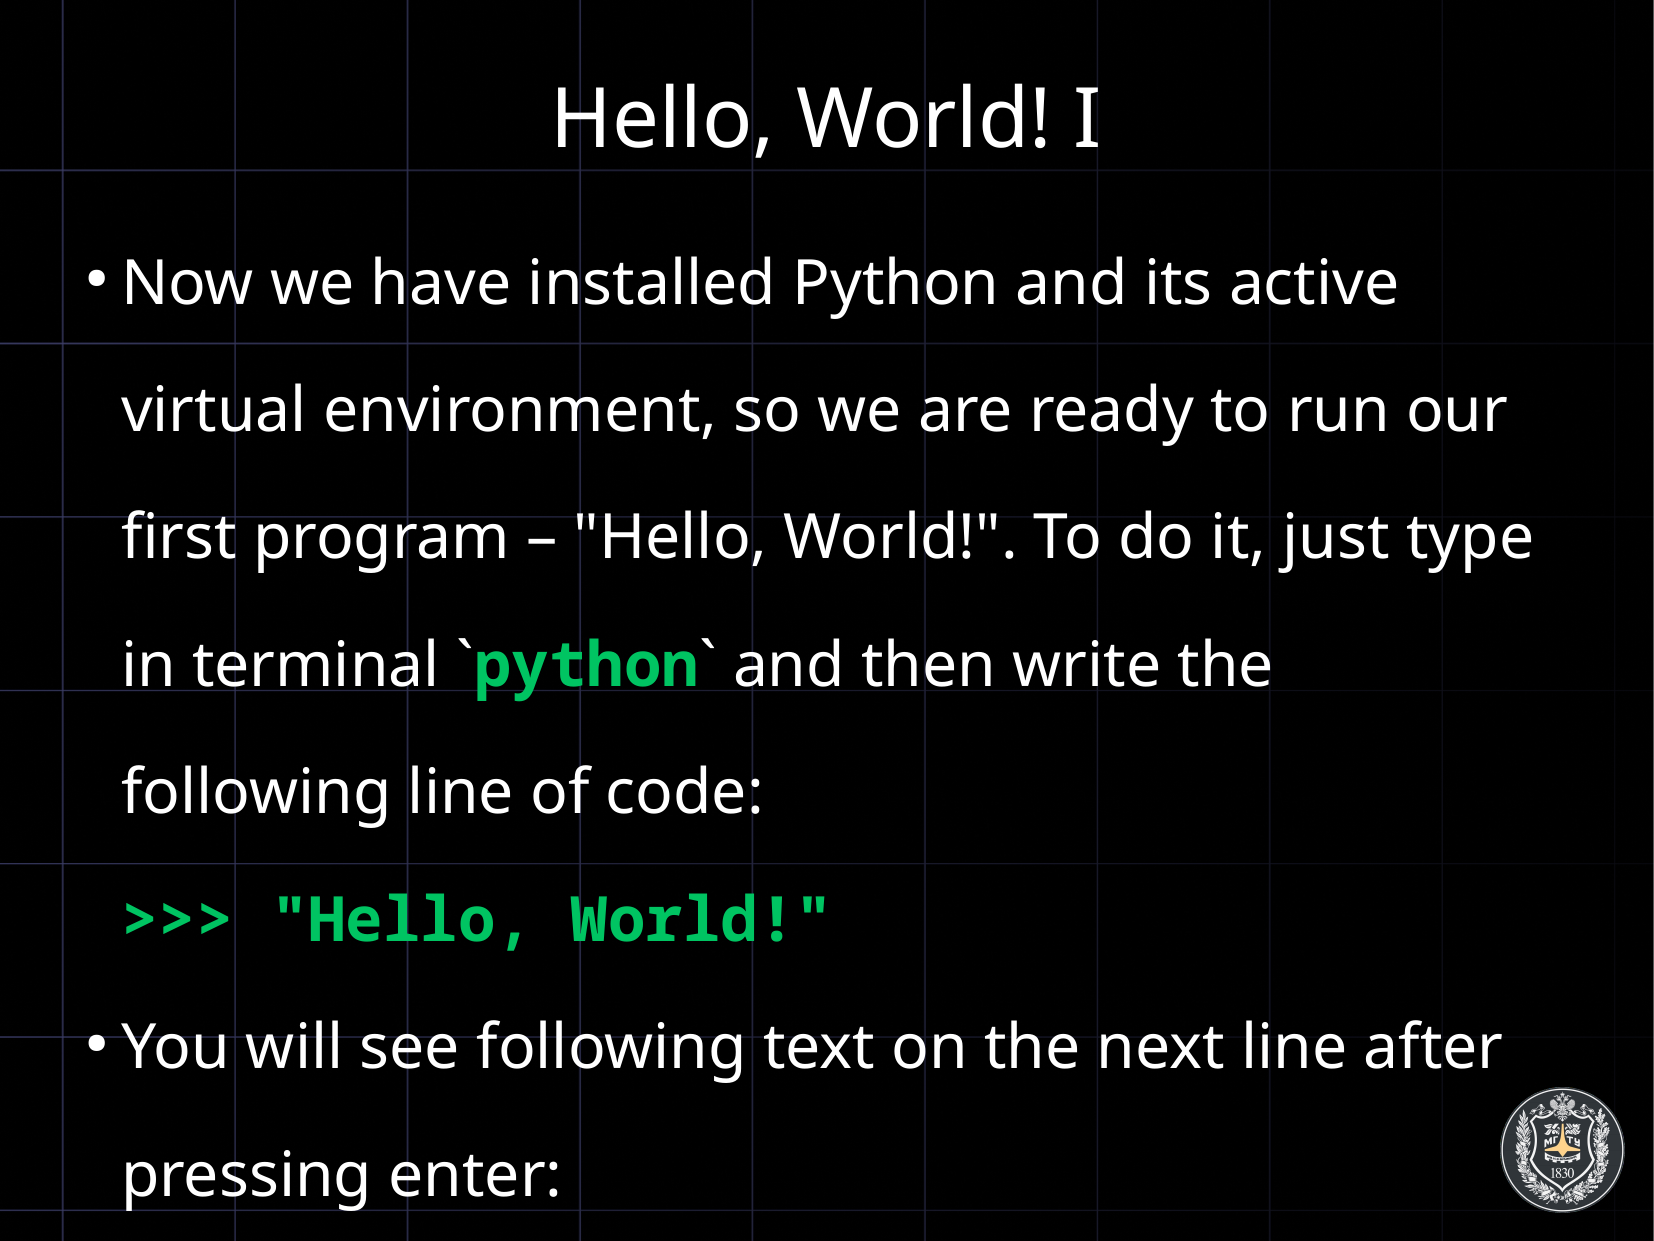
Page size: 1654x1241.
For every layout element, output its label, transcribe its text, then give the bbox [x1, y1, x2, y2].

title Hello, World! I [82, 37, 1571, 187]
text_box Now we have installed Python and its active virtual environment, so we are ready to run our first program – "Hello, World!". To do it, just type in terminal `python` and then write the following line of code: >>> "Hello, World!" You will see following text on the next line after pressing enter: ‘Hello, World!’ [70, 187, 1571, 1163]
picture [0, 0, 1654, 1241]
